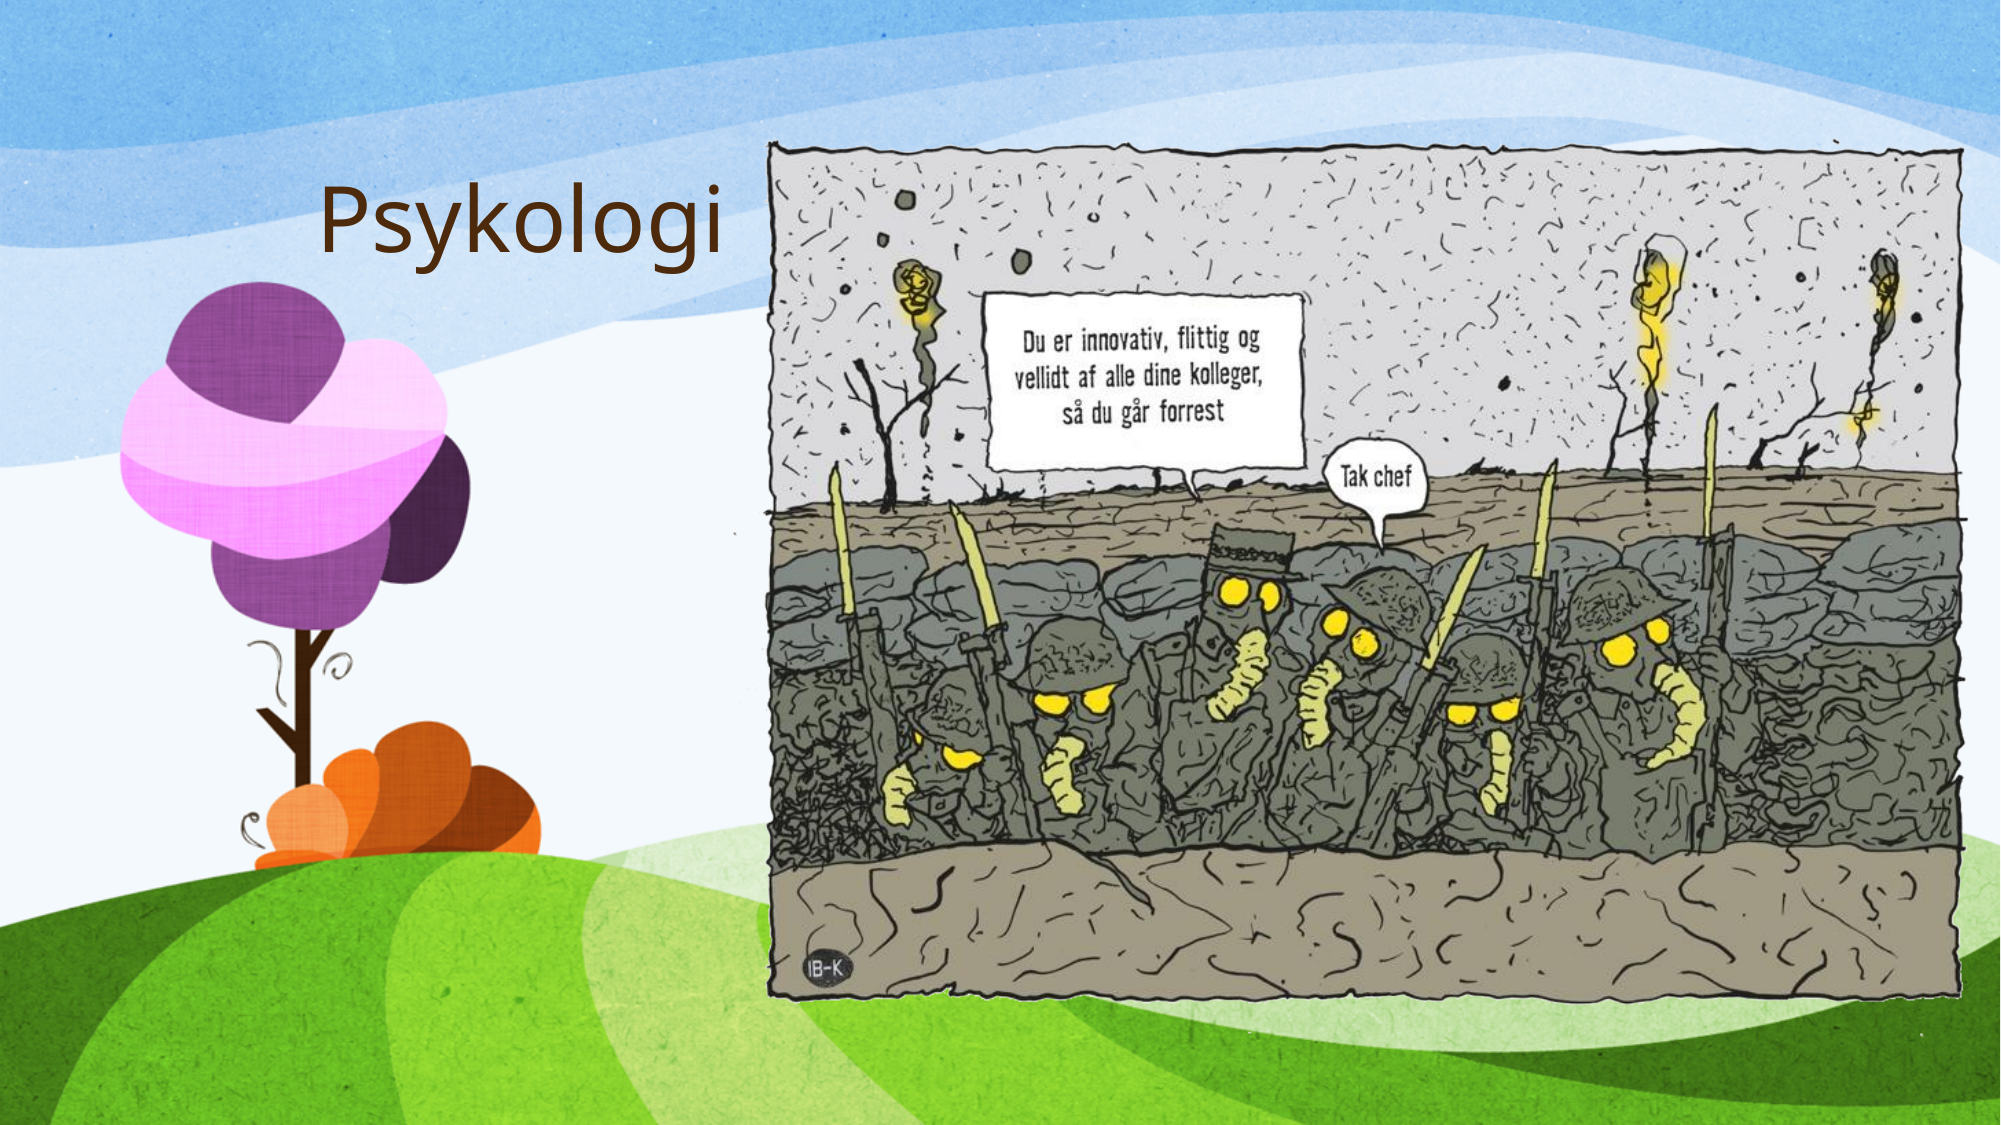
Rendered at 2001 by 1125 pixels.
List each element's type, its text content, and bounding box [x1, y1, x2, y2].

picture [0, 0, 2001, 1125]
title Psykologi [301, 138, 726, 280]
